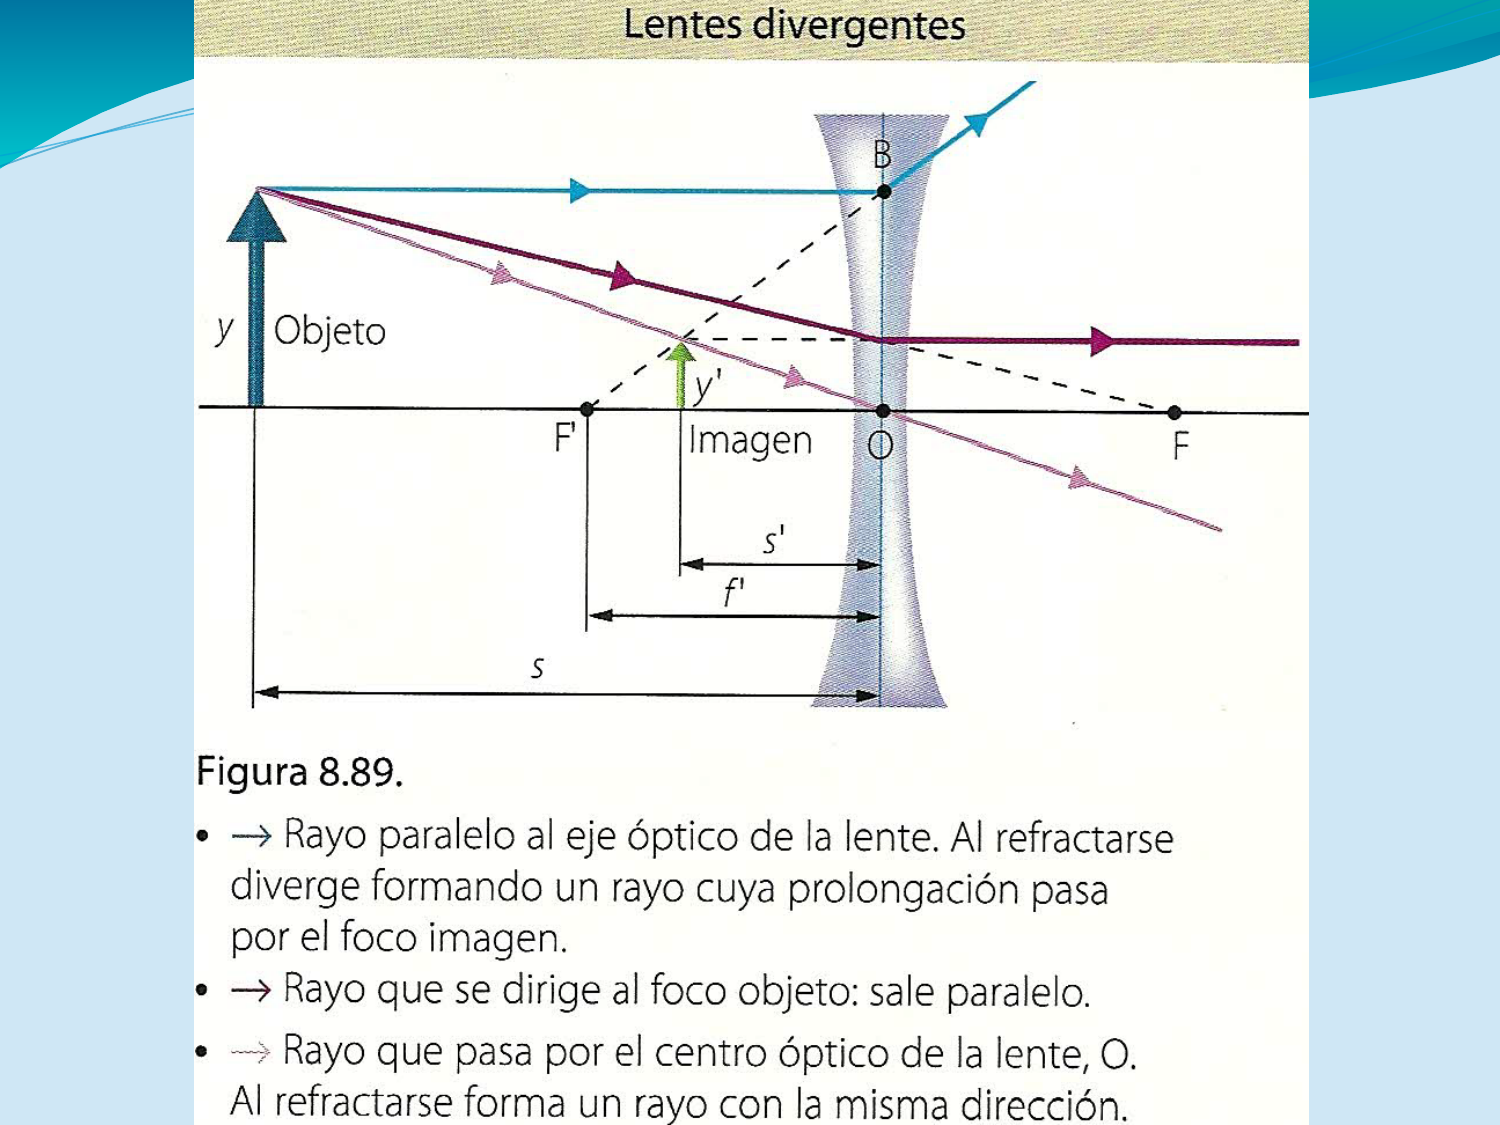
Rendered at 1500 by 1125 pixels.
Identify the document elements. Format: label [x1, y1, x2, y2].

picture [194, 0, 1309, 1125]
